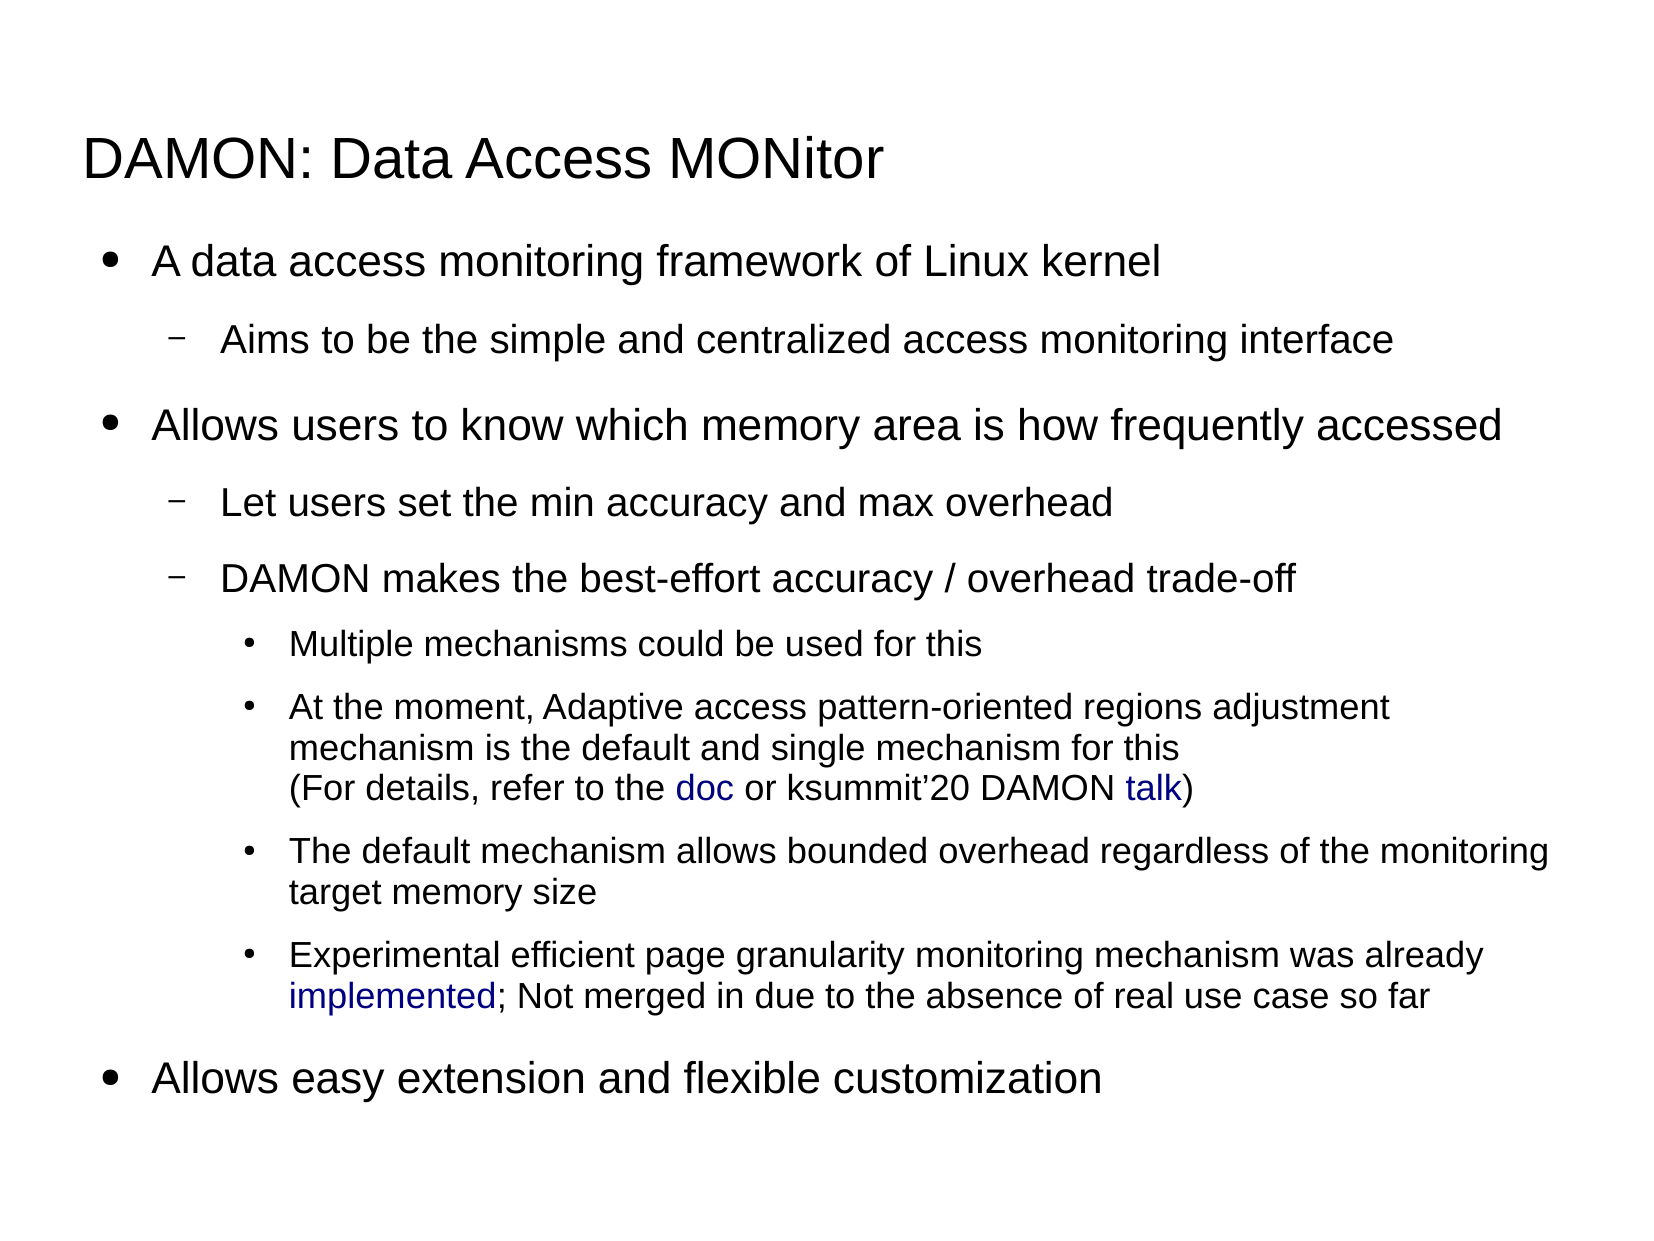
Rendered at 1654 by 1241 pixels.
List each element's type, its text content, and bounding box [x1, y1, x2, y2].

list A data access monitoring framework of Linux kernel Aims to be the simple and centralized access monitoring interface Allows users to know which memory area is how frequently accessed Let users set the min accuracy and max overhead DAMON makes the best-effort accuracy / overhead trade-off Multiple mechanisms could be used for this At the moment, Adaptive access pattern-oriented regions adjustment mechanism is the default and single mechanism for this (For details, refer to the doc or ksummit’20 DAMON talk) The default mechanism allows bounded overhead regardless of the monitoring target memory size Experimental efficient page granularity monitoring mechanism was already implemented; Not merged in due to the absence of real use case so far Allows easy extension and flexible customization [82, 236, 1571, 1111]
title DAMON: Data Access MONitor [82, 108, 1571, 210]
